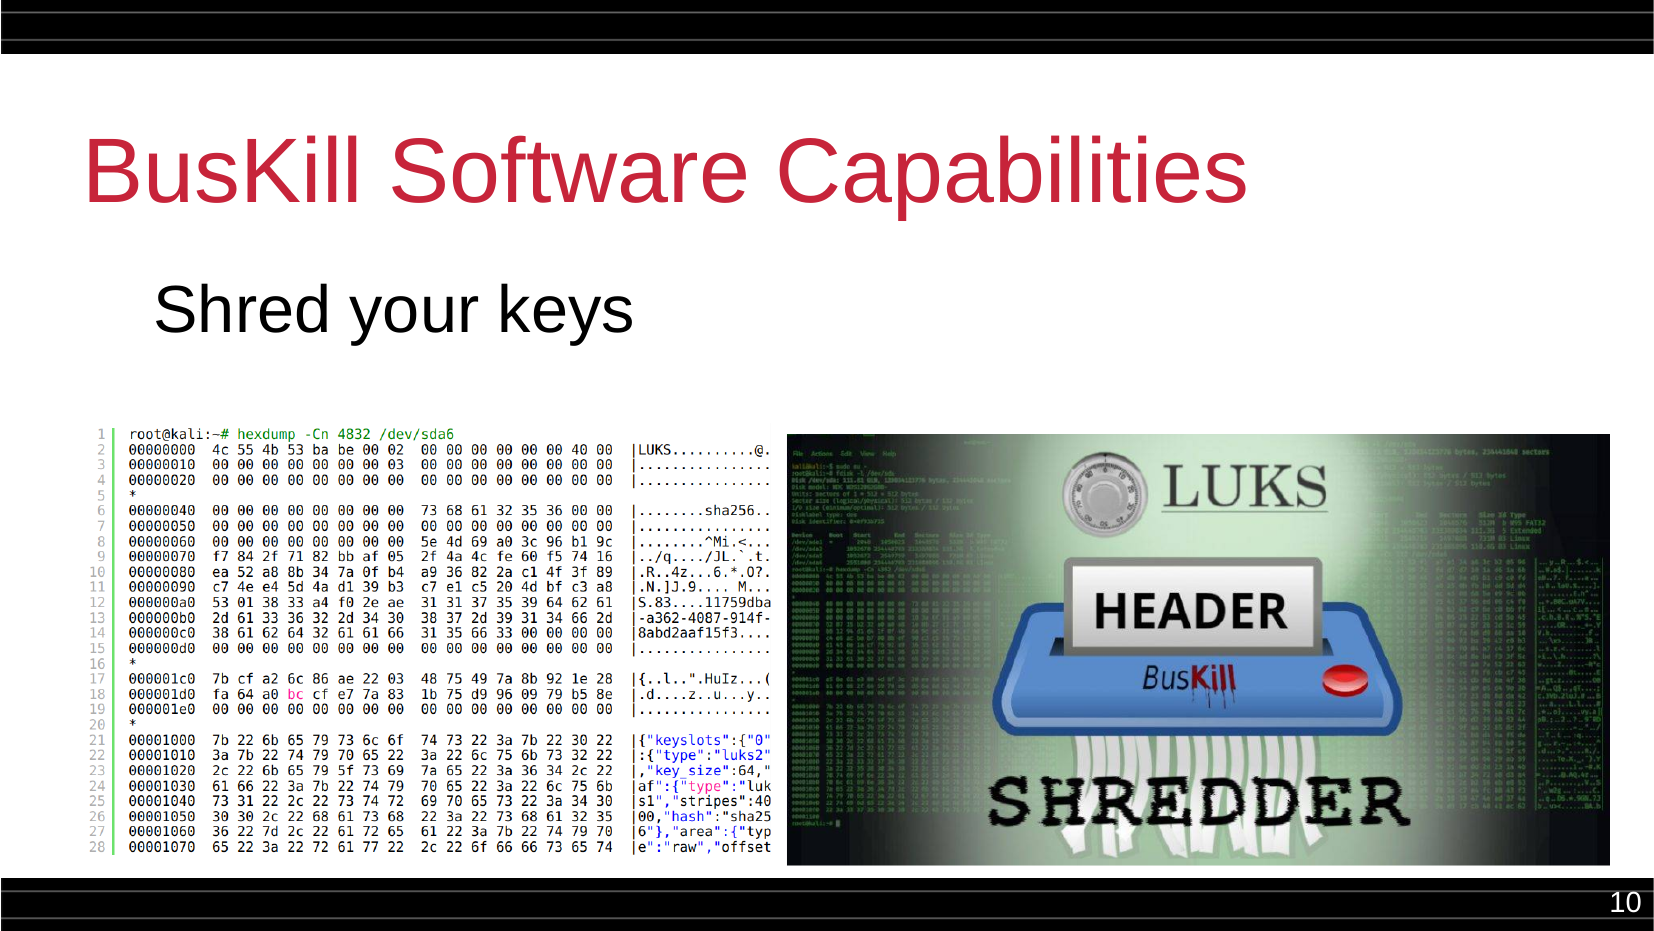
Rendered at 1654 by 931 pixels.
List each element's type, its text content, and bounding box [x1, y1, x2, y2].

picture [786, 434, 1610, 867]
picture [1, 0, 1654, 54]
title BusKill Software Capabilities [82, 92, 1571, 249]
list Shred your keys [82, 271, 1571, 376]
picture [1, 878, 1654, 931]
picture [75, 423, 771, 856]
